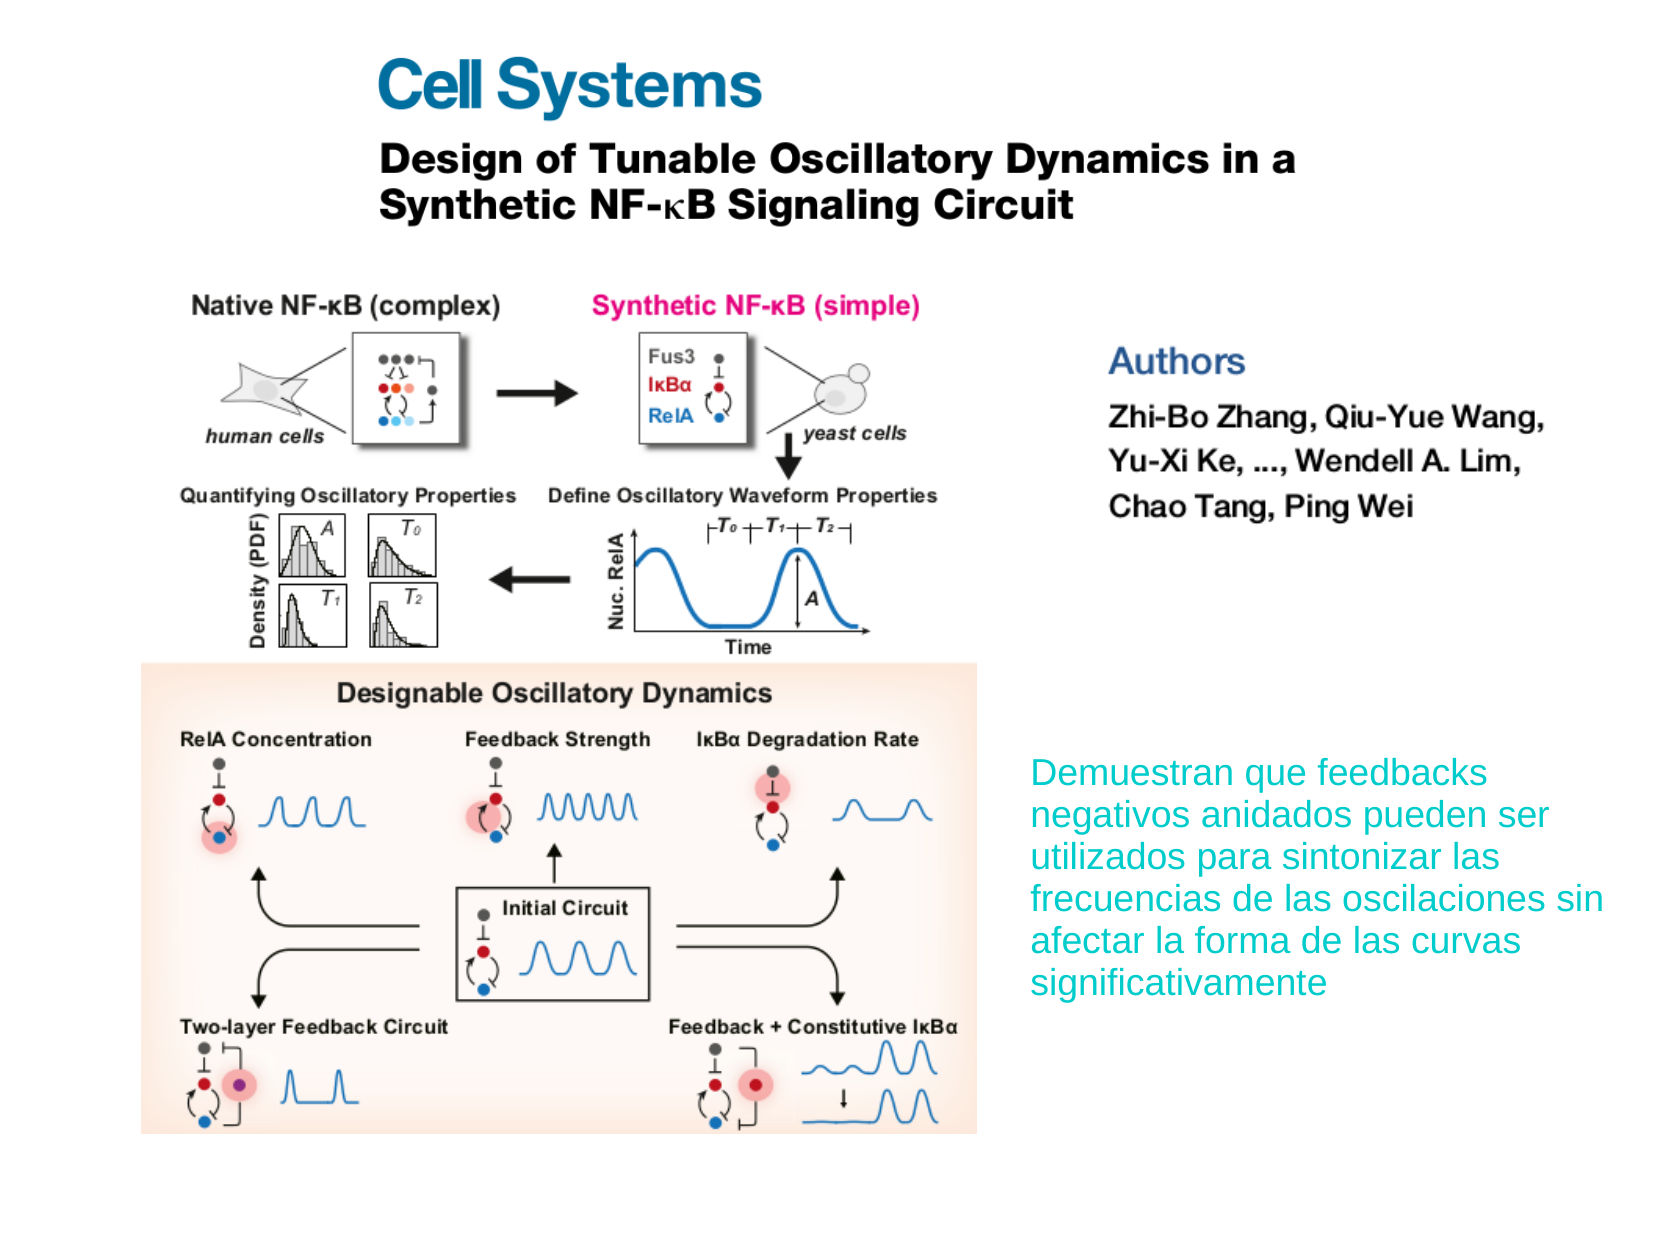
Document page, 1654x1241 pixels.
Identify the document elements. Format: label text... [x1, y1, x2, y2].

text_box Demuestran que feedbacks negativos anidados pueden ser utilizados para sintonizar las frecuencias de las oscilaciones sin afectar la forma de las curvas significativamente [1015, 744, 1630, 1011]
picture [141, 287, 977, 1134]
picture [1073, 313, 1560, 544]
picture [342, 35, 1323, 255]
